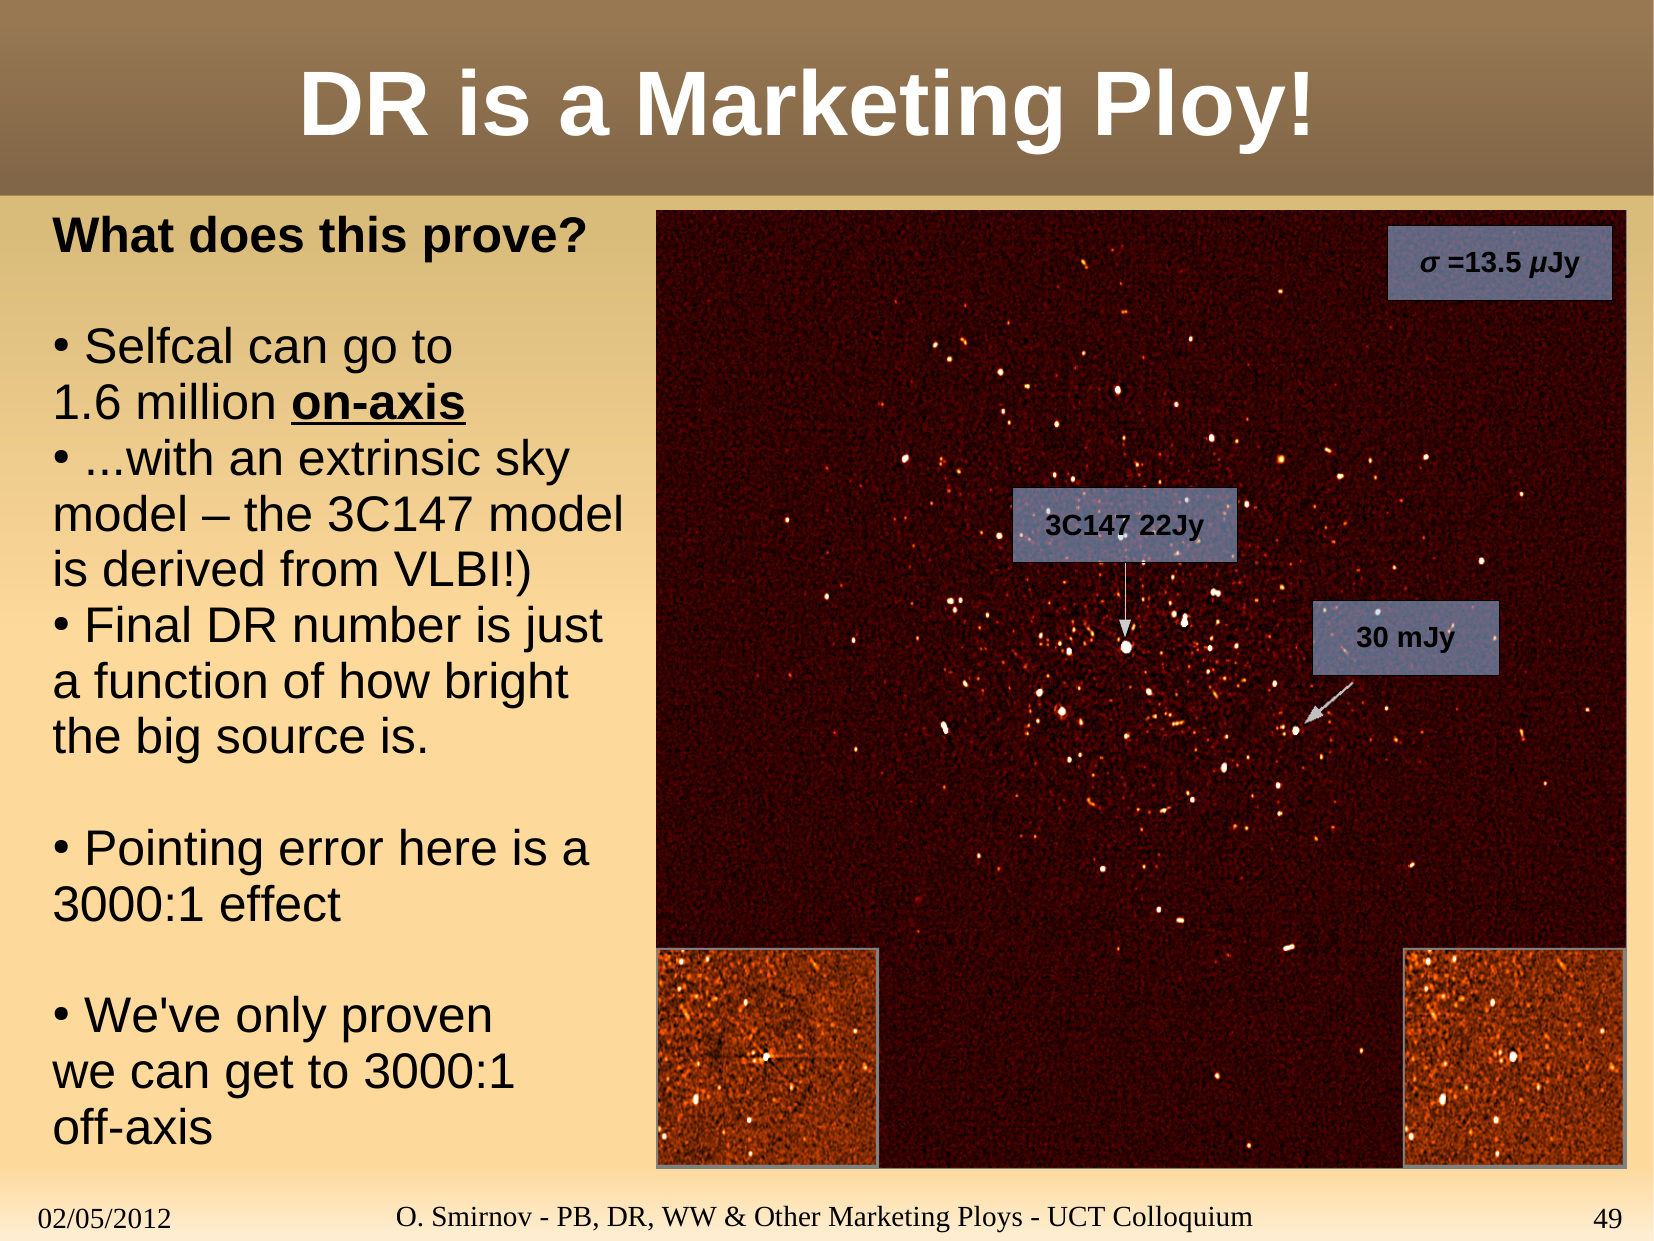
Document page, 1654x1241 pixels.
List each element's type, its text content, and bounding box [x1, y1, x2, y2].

picture [0, 0, 1654, 1241]
text_box What does this prove? Selfcal can go to 1.6 million on-axis ...with an extrinsic sky model – the 3C147 model is derived from VLBI!) Final DR number is just a function of how bright the big source is. Pointing error here is a 3000:1 effect We've only proven we can get to 3000:1 off-axis [37, 199, 638, 1138]
title DR is a Marketing Ploy! [76, 7, 1565, 200]
text_box σ =13.5 μJy [1387, 225, 1613, 301]
text_box 3C147 22Jy [1012, 487, 1238, 563]
text_box 30 mJy [1312, 600, 1500, 676]
